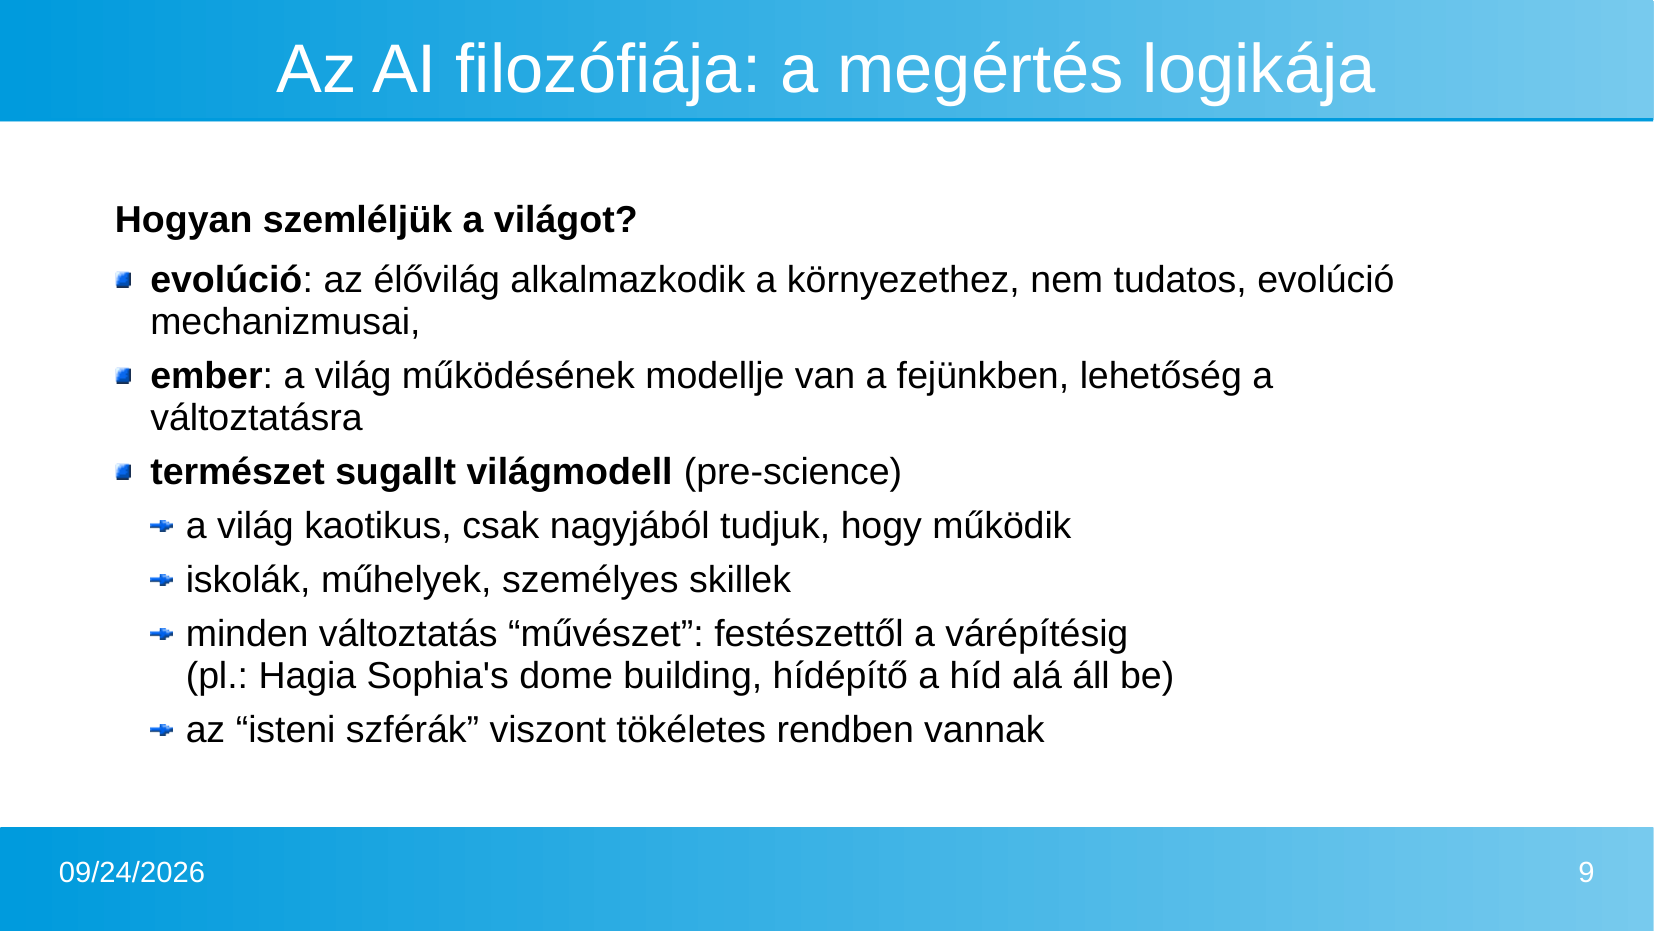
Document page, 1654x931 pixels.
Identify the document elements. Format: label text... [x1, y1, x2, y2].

text_box Hogyan szemléljük a világot? evolúció: az élővilág alkalmazkodik a környezethez, nem tudatos, evolúció mechanizmusai, ember: a világ működésének modellje van a fejünkben, lehetőség a változtatásra természet sugallt világmodell (pre-science) a világ kaotikus, csak nagyjából tudjuk, hogy működik iskolák, műhelyek, személyes skillek minden változtatás “művészet”: festészettől a várépítésig (pl.: Hagia Sophia's dome building, hídépítő a híd alá áll be) az “isteni szférák” viszont tökéletes rendben vannak [100, 191, 1429, 759]
title Az AI filozófiája: a megértés logikája [59, 29, 1595, 108]
